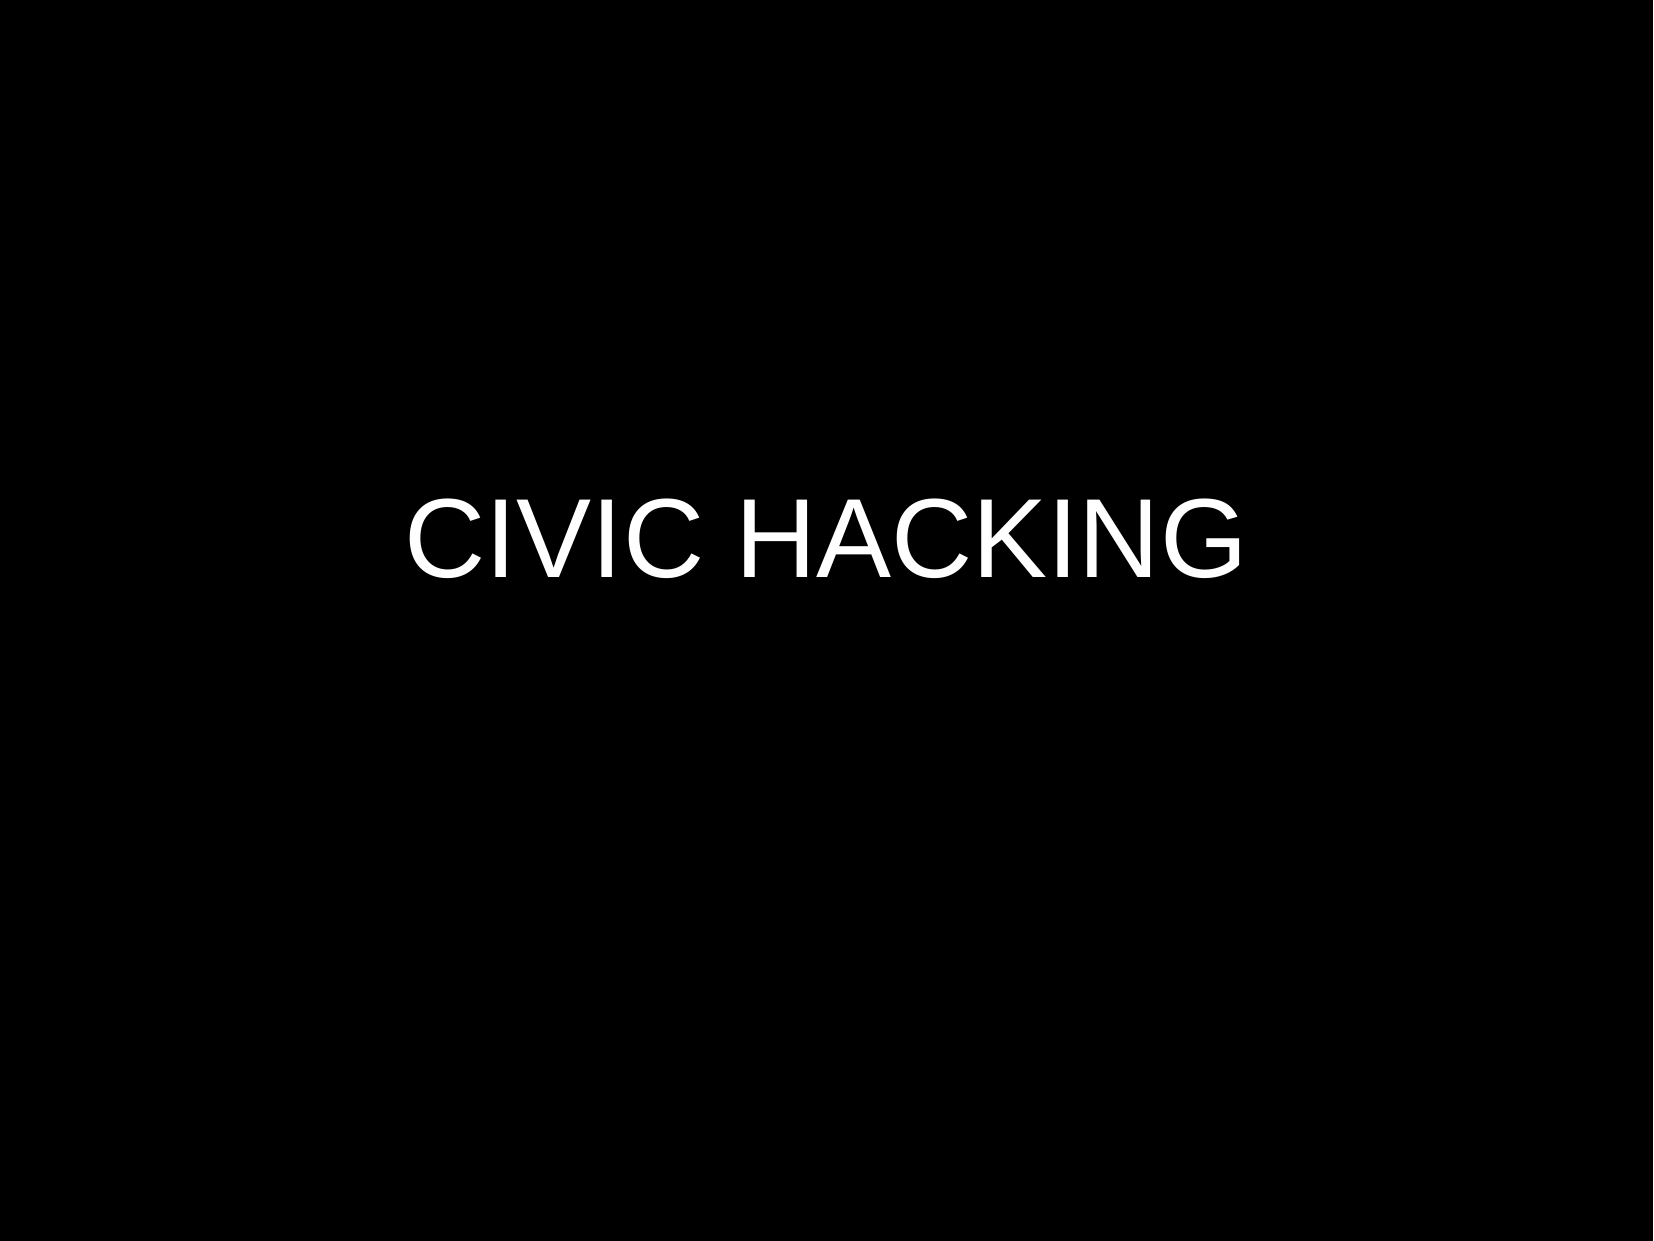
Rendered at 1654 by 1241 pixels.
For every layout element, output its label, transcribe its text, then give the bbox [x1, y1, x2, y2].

text_box CIVIC HACKING [0, 468, 1653, 734]
